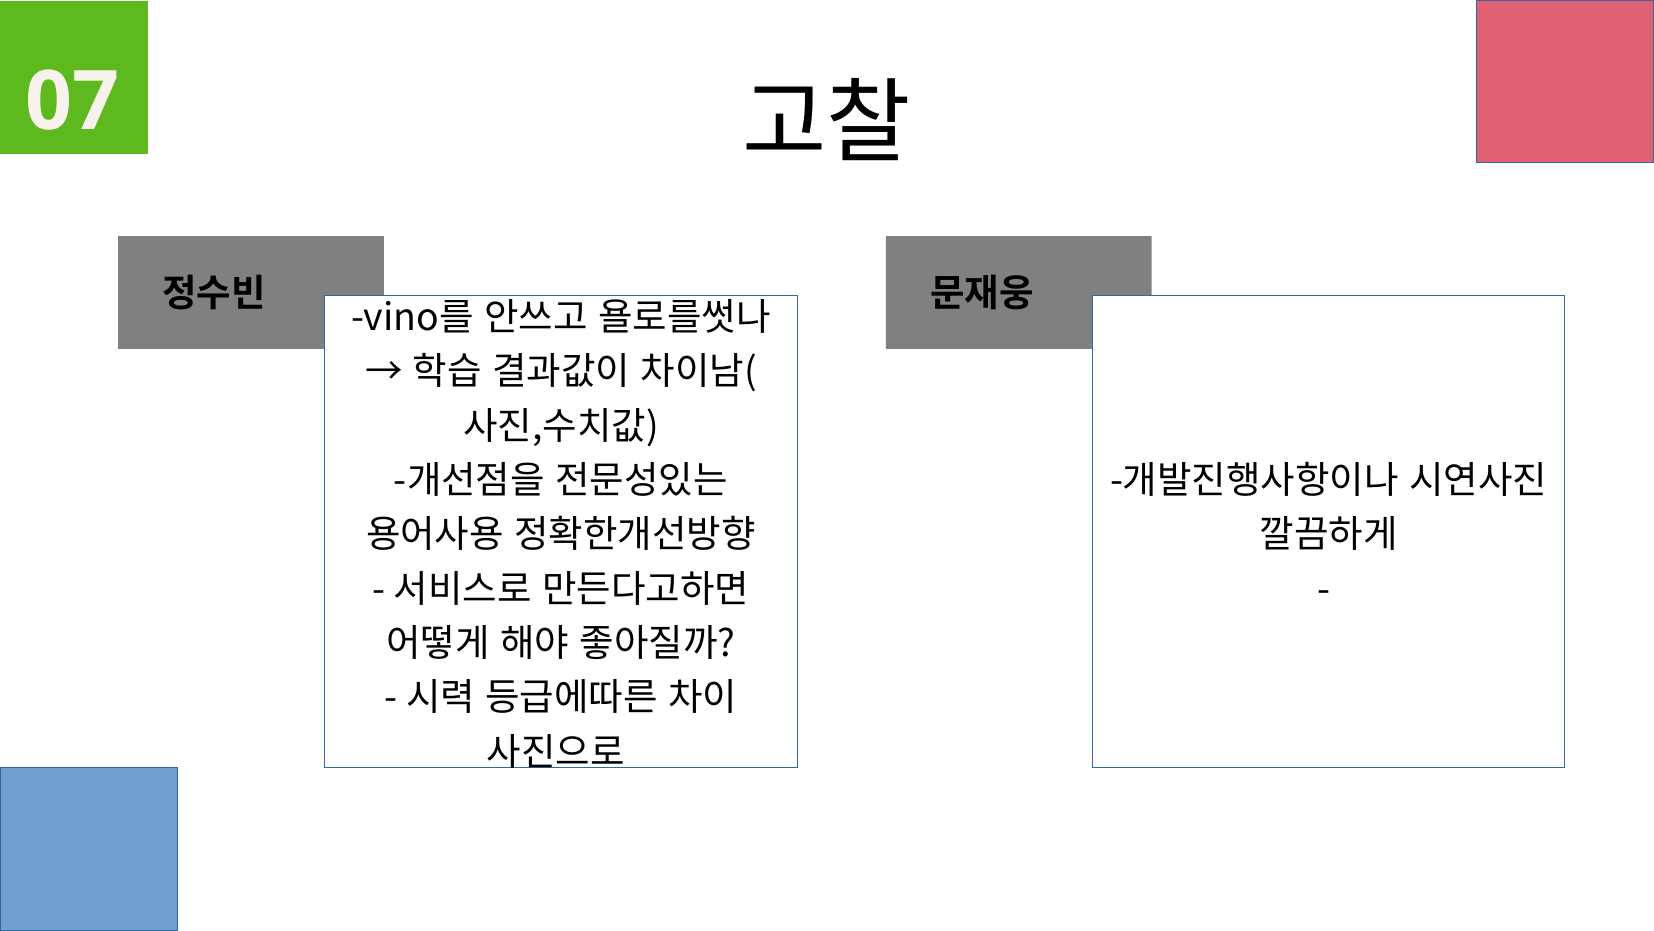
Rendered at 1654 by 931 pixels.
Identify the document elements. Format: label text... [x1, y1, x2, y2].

text_box [118, 236, 384, 349]
text_box [0, 767, 178, 931]
title 고찰 [82, 37, 1571, 193]
text_box [1476, 0, 1654, 163]
text_box [0, 1, 148, 154]
text_box -개발진행사항이나 시연사진 깔끔하게 - [1092, 295, 1565, 768]
text_box 정수빈 [147, 255, 502, 325]
text_box 문재웅 [915, 255, 1270, 325]
text_box 07 [8, 6, 137, 147]
text_box [885, 236, 1152, 349]
text_box -vino를 안쓰고 욜로를썻나 → 학습 결과값이 차이남(사진,수치값) -개선점을 전문성있는 용어사용 정확한개선방향 - 서비스로 만든다고하면 어떻게 해야 좋아질까? - 시력 등급에따른 차이 사진으로 [324, 295, 798, 768]
